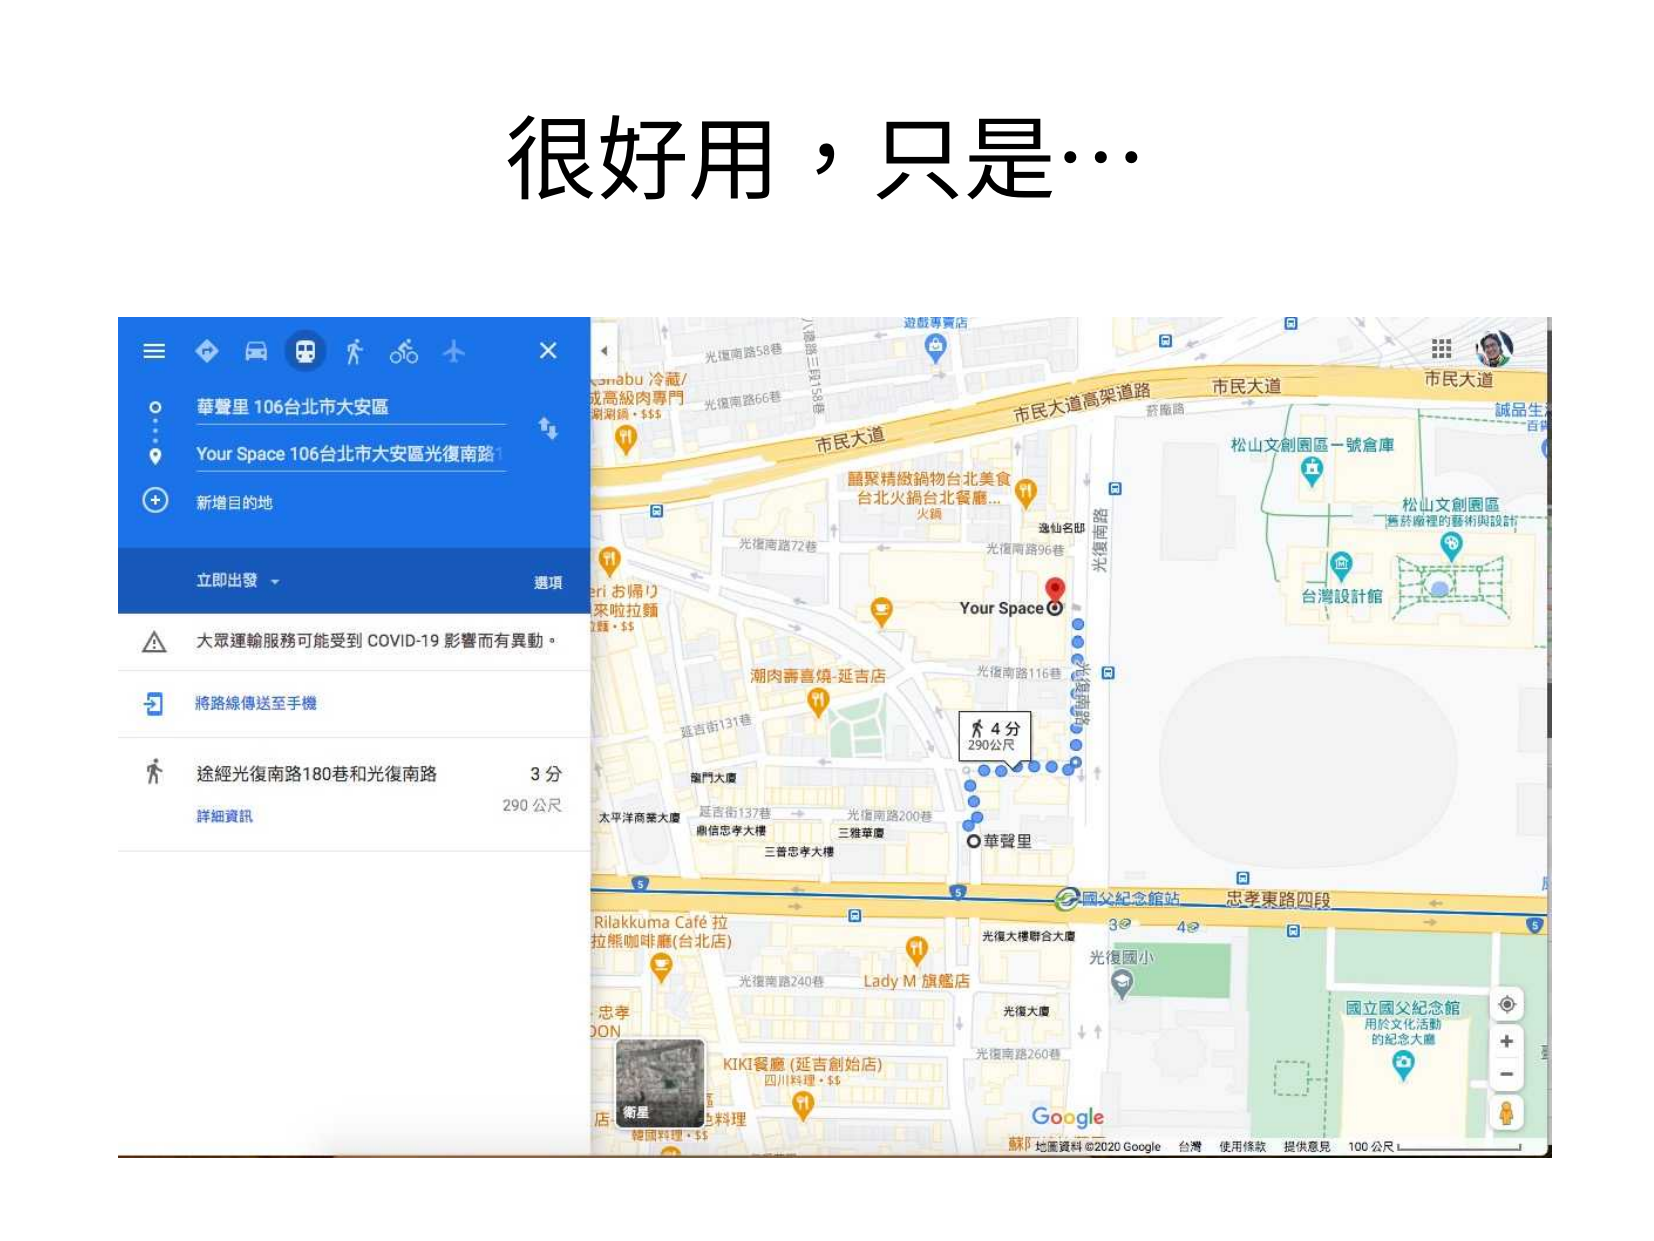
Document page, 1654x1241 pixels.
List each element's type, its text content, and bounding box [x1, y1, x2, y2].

title 很好用，只是… [82, 49, 1571, 257]
picture [118, 317, 1552, 1158]
